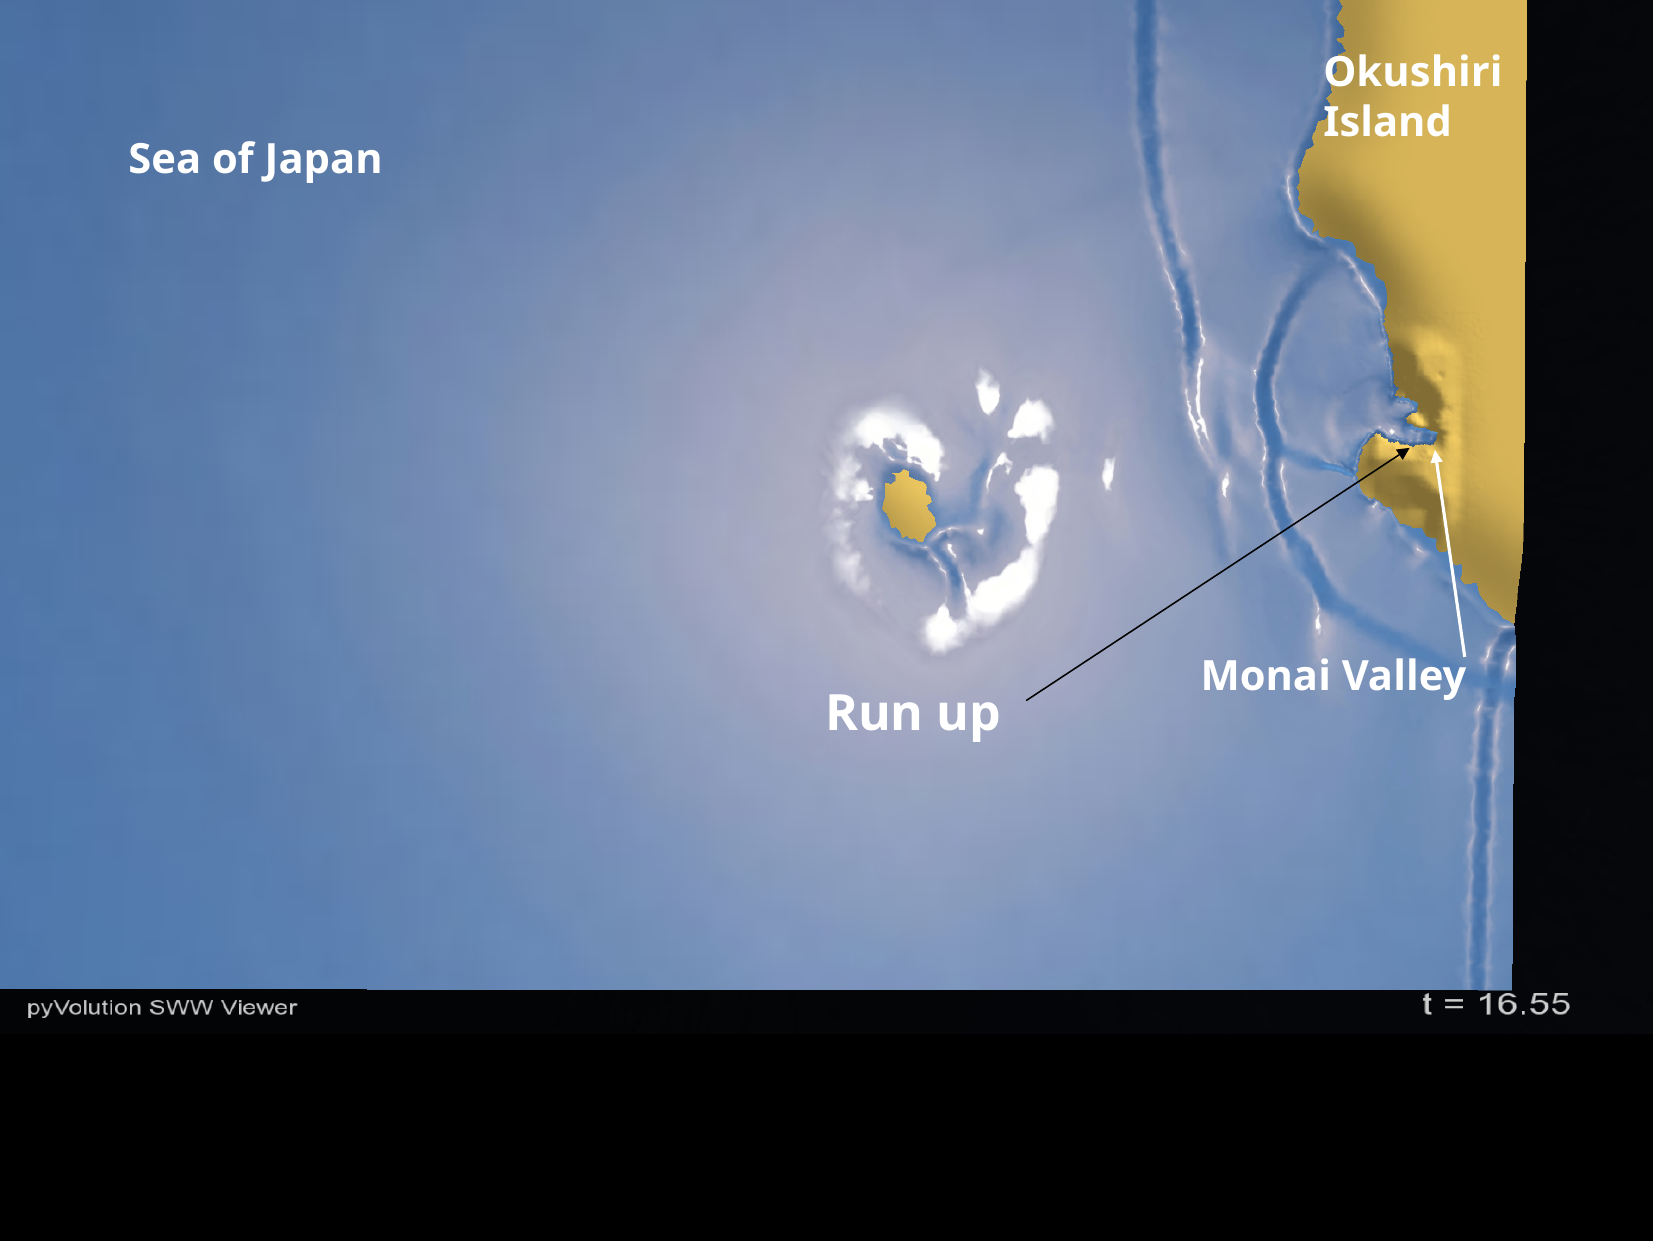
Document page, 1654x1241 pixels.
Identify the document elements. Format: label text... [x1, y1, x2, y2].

picture [0, 0, 1653, 1034]
text_box Monai Valley [1185, 640, 1492, 707]
text_box Run up [810, 672, 1029, 749]
text_box Okushiri Island [1308, 36, 1653, 153]
text_box Sea of Japan [113, 124, 624, 190]
